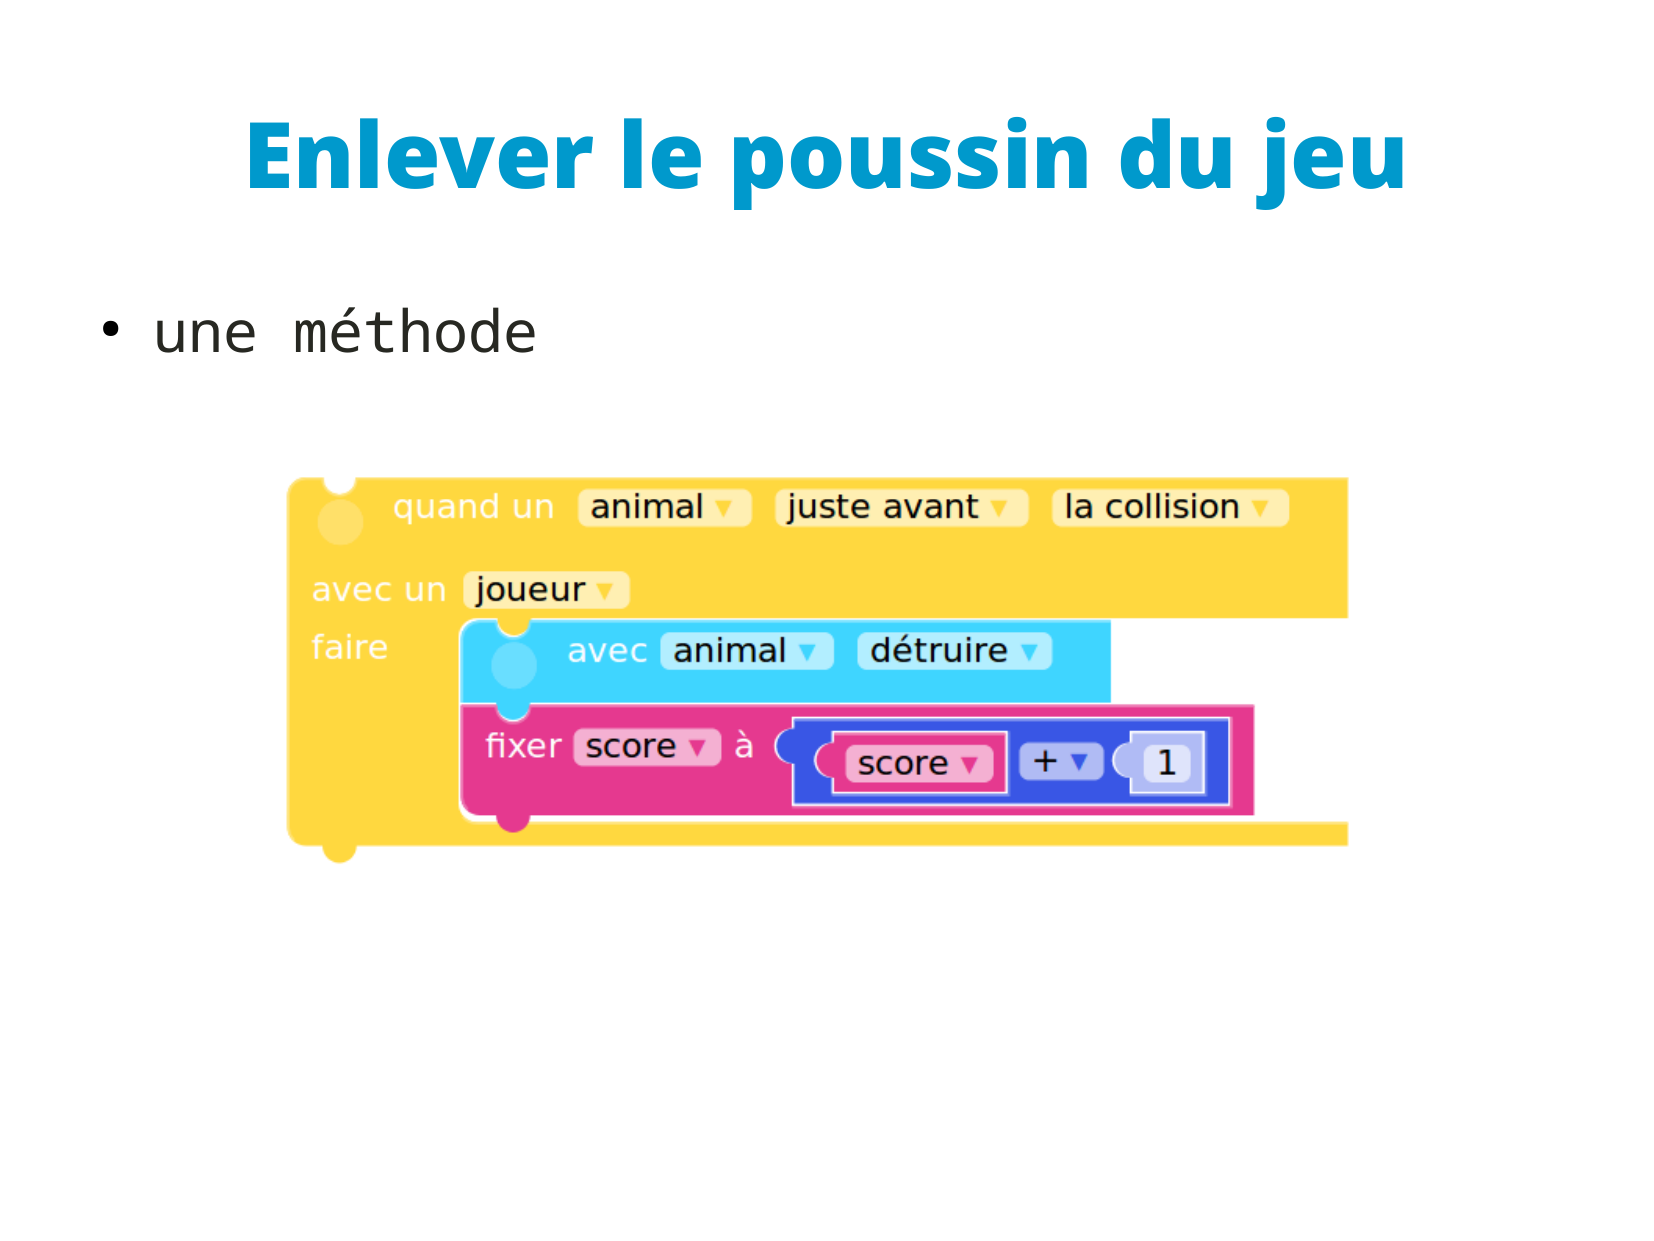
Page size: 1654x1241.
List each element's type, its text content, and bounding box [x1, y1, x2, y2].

picture [279, 462, 1374, 886]
title Enlever le poussin du jeu [82, 45, 1571, 261]
list une méthode [82, 290, 1571, 1010]
